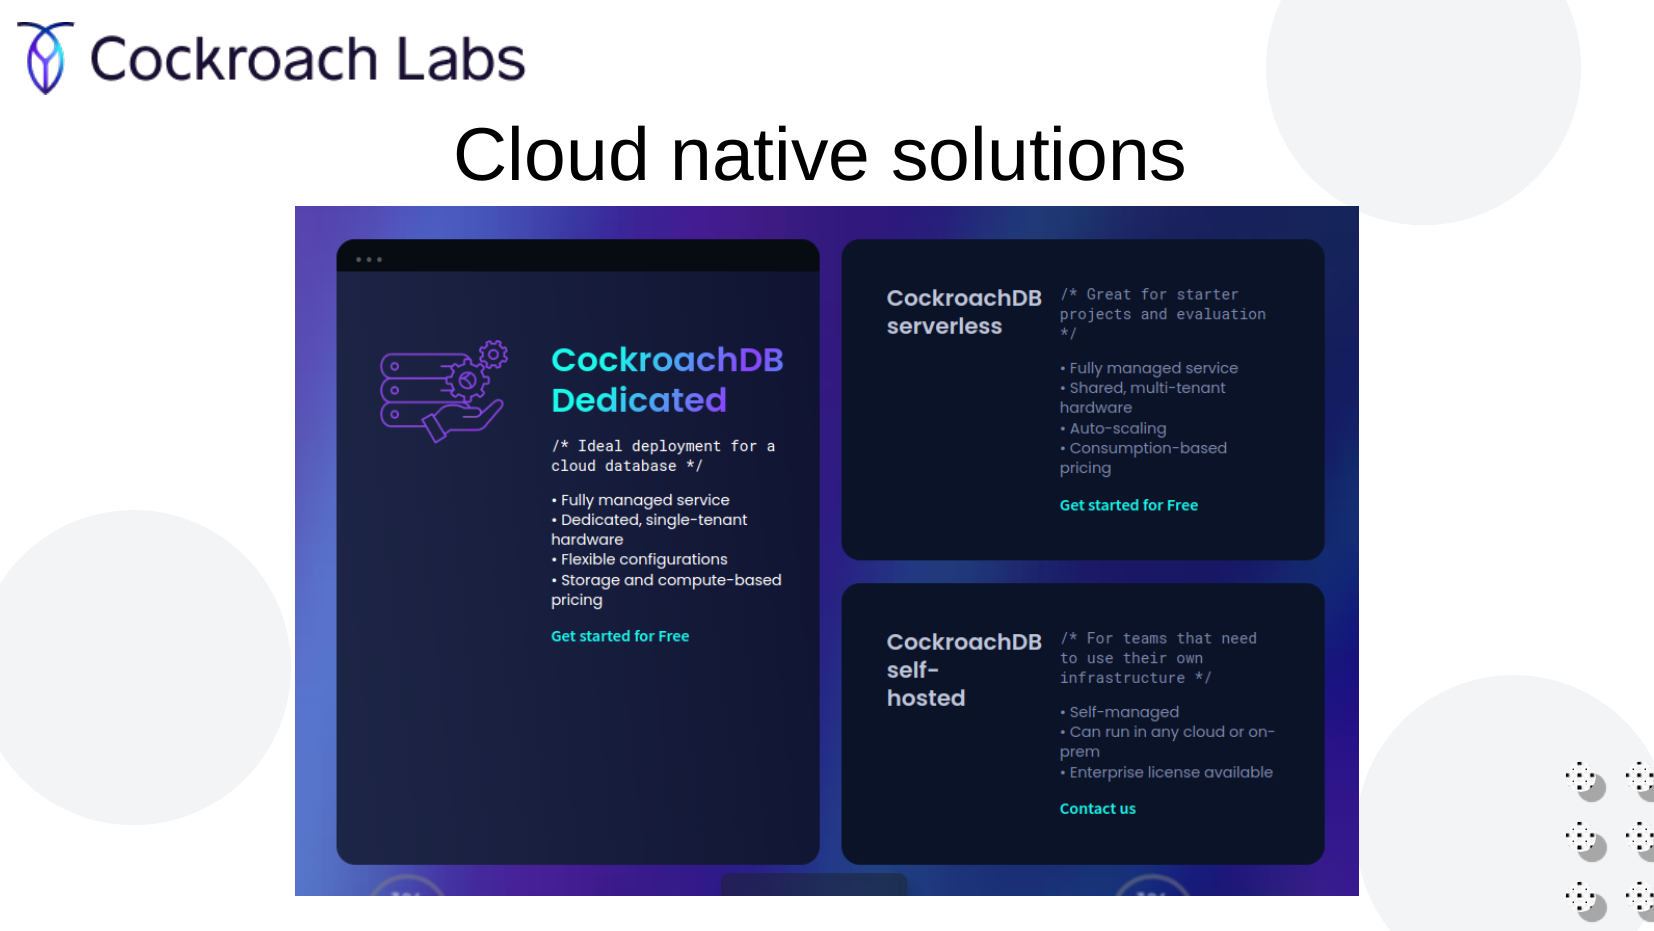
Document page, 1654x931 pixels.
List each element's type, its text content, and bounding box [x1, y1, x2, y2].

picture [1565, 821, 1596, 852]
picture [17, 22, 526, 95]
picture [295, 206, 1359, 896]
title Cloud native solutions [76, 76, 1565, 233]
picture [1565, 881, 1596, 912]
picture [1565, 761, 1596, 792]
picture [1625, 761, 1654, 792]
picture [1625, 881, 1654, 912]
picture [1625, 821, 1654, 852]
